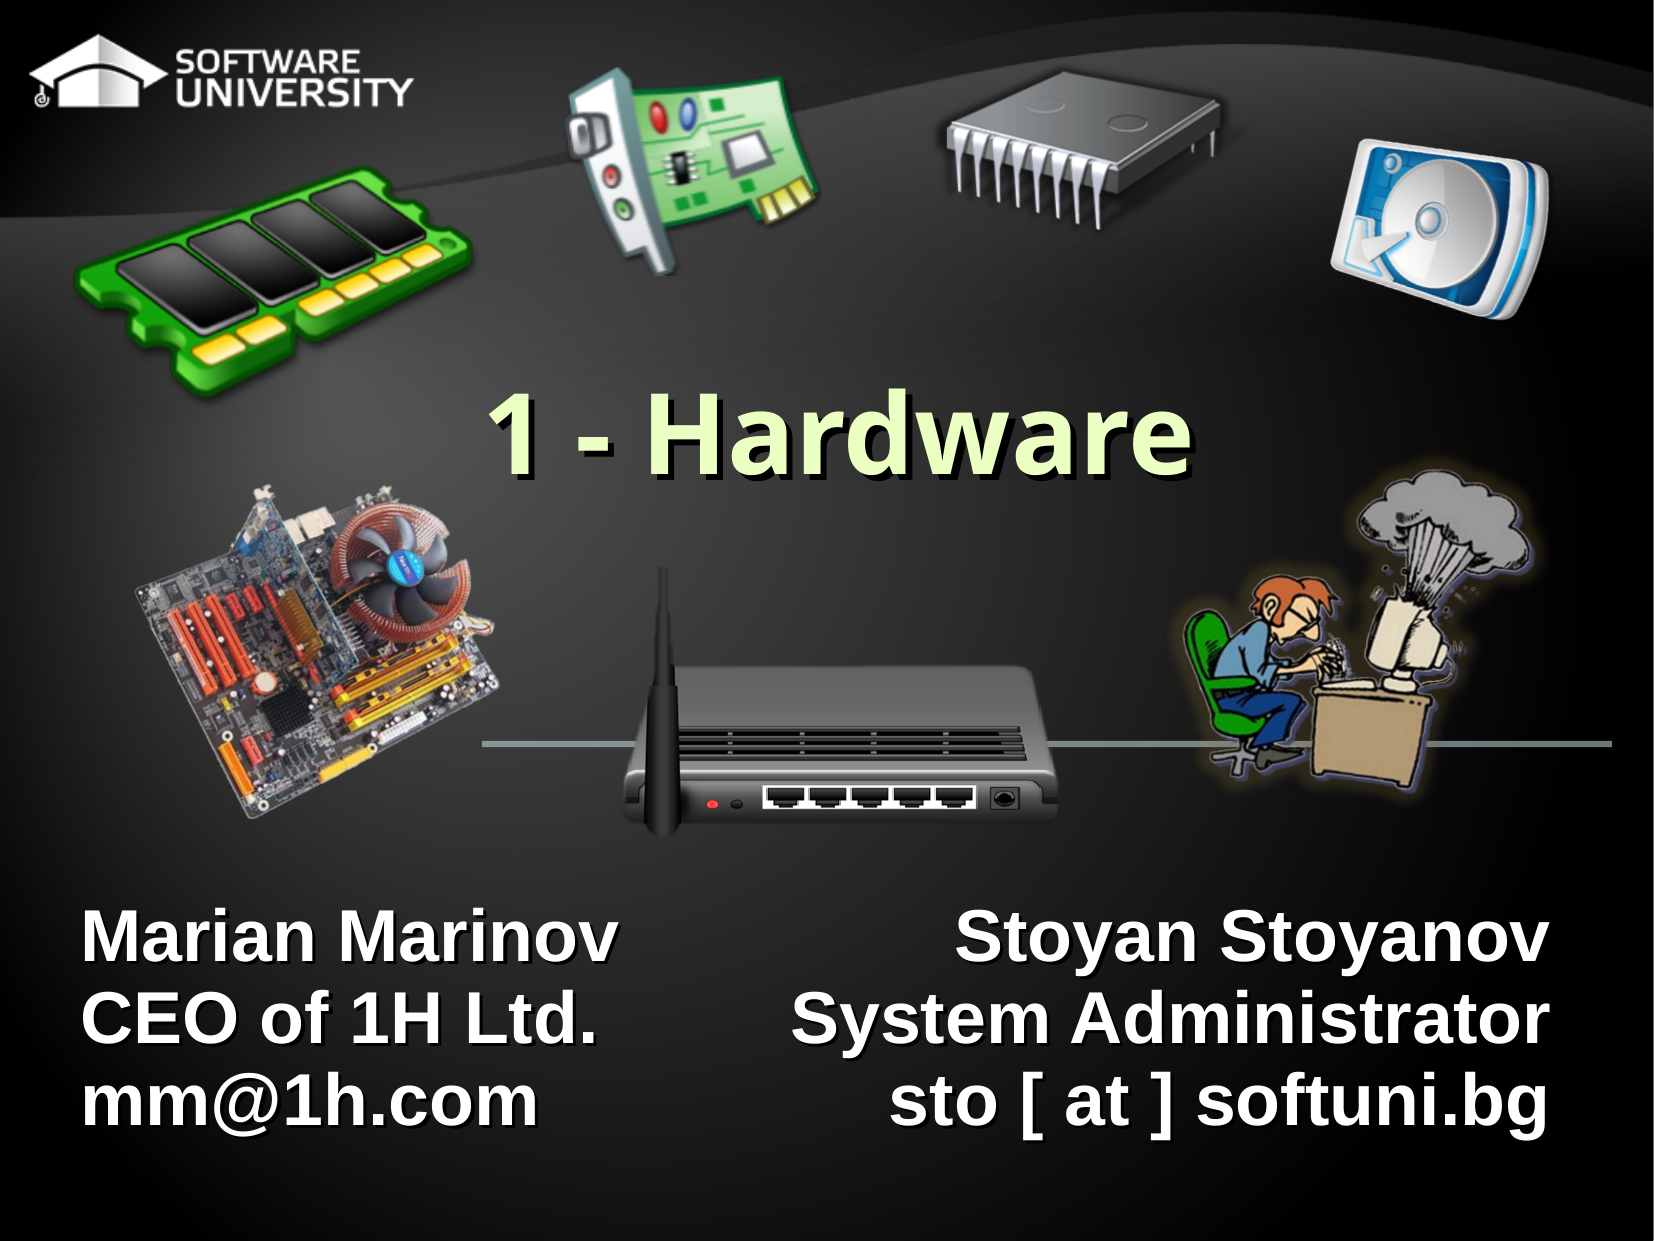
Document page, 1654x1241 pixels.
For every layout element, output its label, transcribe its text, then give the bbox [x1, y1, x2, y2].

text_box Stoyan Stoyanov System Administrator sto [ at ] softuni.bg [777, 800, 1552, 1236]
title 1 - Hardware [94, 293, 1583, 569]
subtitle Marian Marinov CEO of 1H Ltd. mm@1h.com [80, 800, 687, 1236]
picture [0, 0, 1654, 1241]
